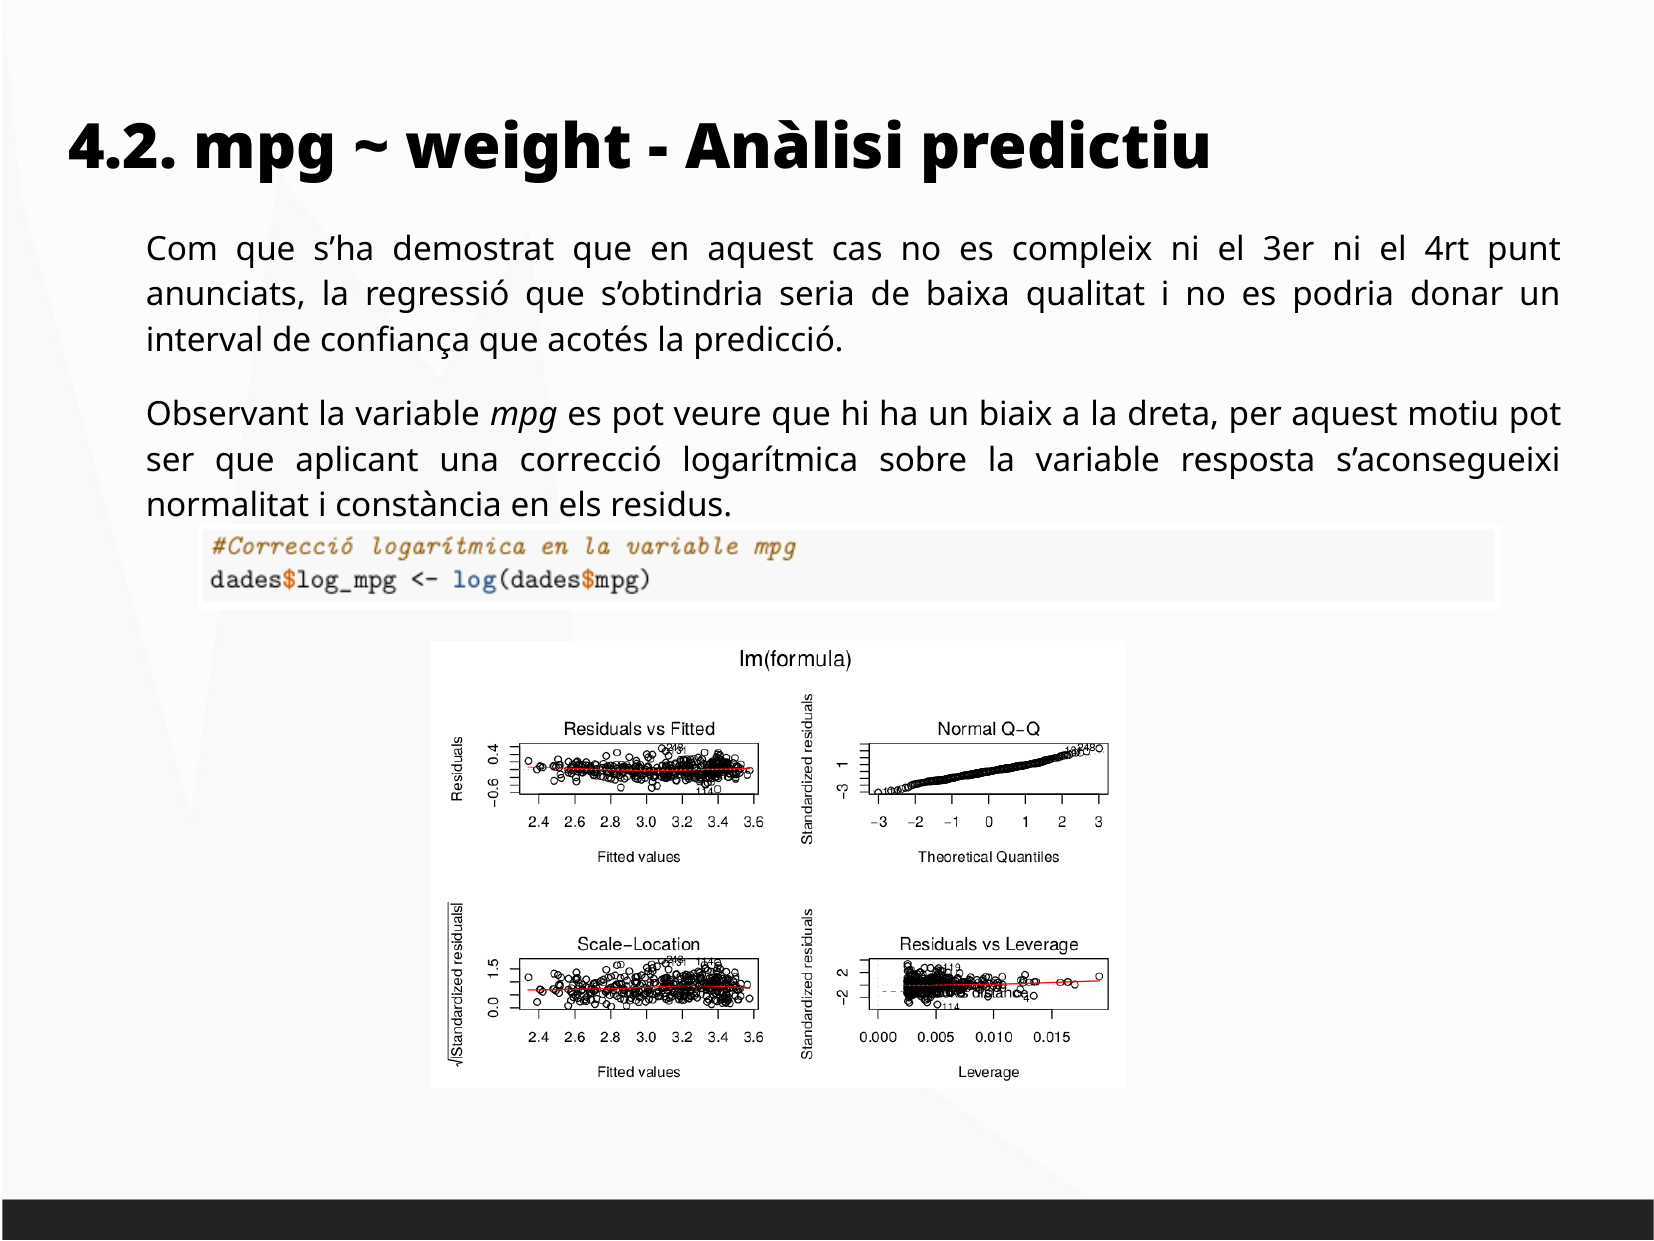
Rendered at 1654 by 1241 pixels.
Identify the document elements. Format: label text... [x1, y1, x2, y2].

picture [2, 0, 1654, 1241]
title 4.2. mpg ~ weight - Anàlisi predictiu [68, 100, 1557, 188]
list Com que s’ha demostrat que en aquest cas no es compleix ni el 3er ni el 4rt punt anunciats, la regressió que s’obtindria seria de baixa qualitat i no es podria donar un interval de confiança que acotés la predicció. Observant la variable mpg es pot veure que hi ha un biaix a la dreta, per aquest motiu pot ser que aplicant una correcció logarítmica sobre la variable resposta s’aconsegueixi normalitat i constància en els residus. [75, 225, 1564, 945]
